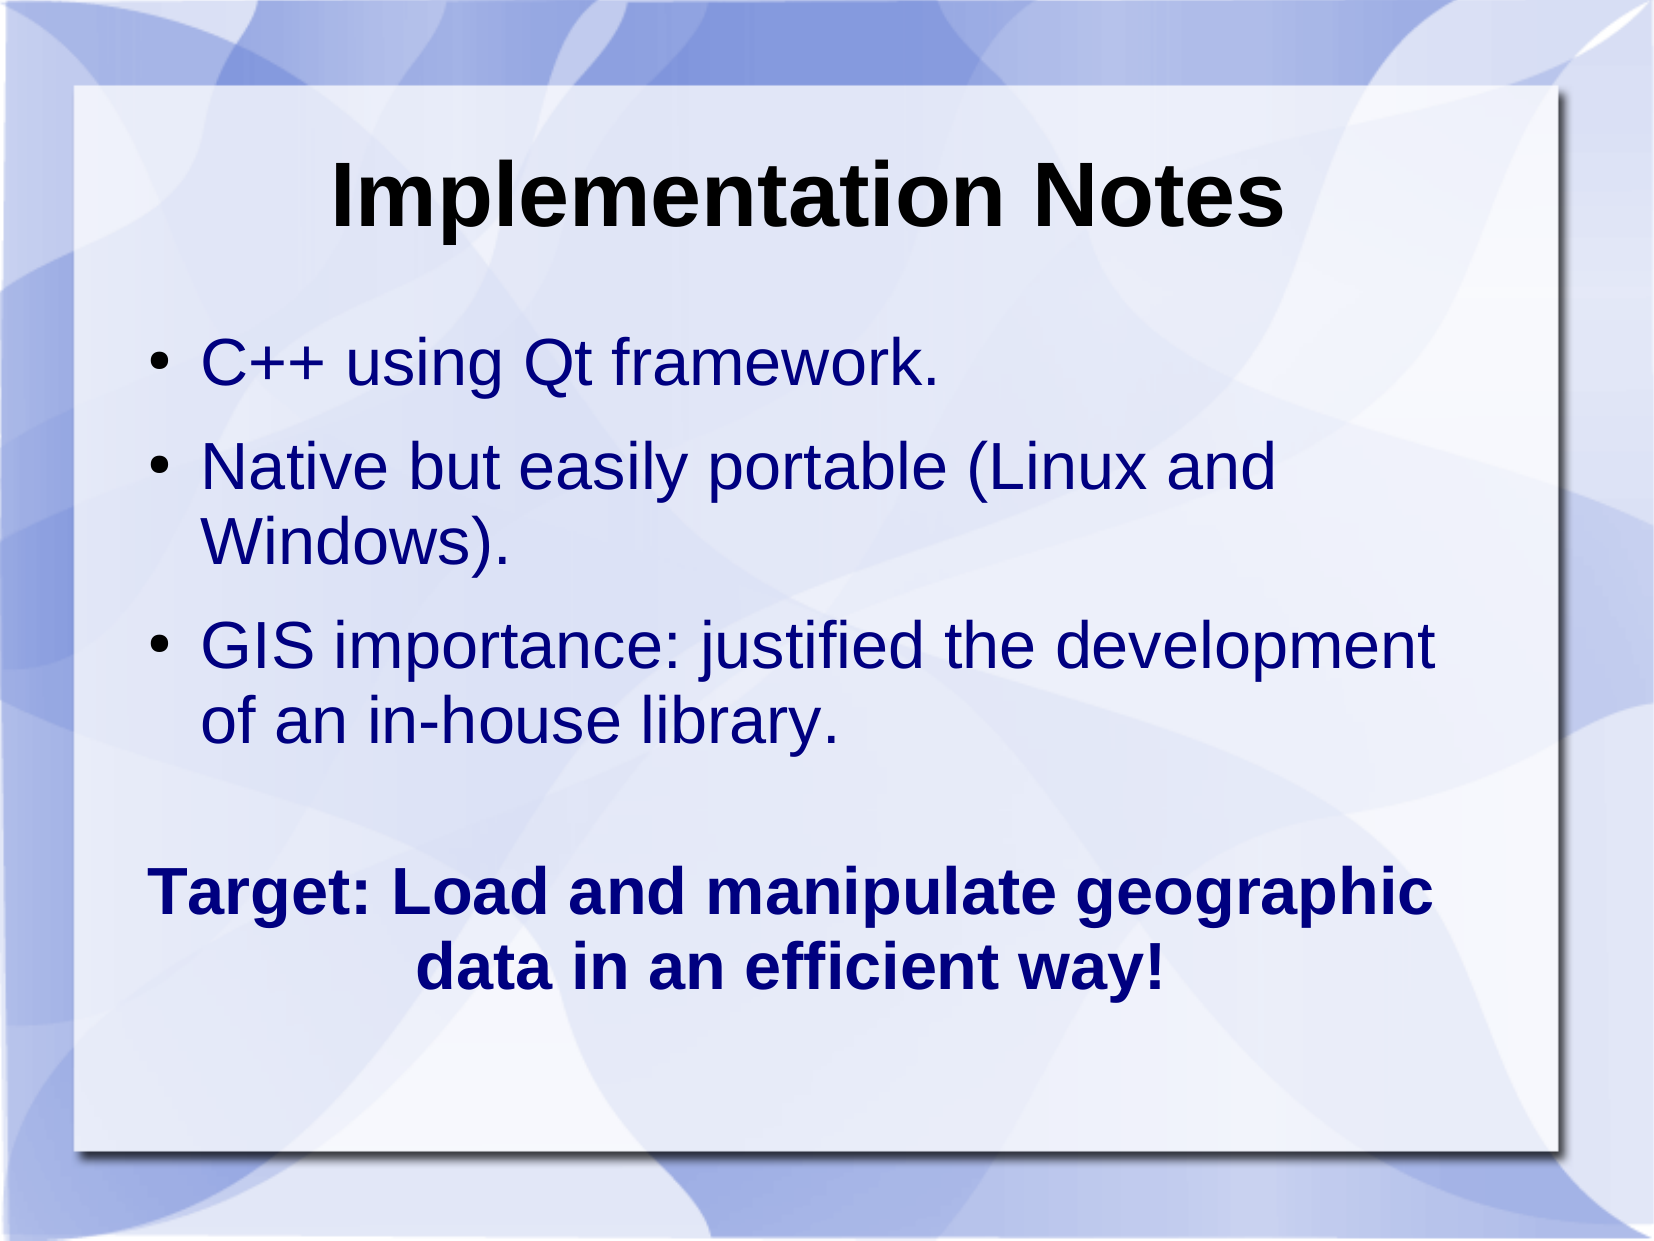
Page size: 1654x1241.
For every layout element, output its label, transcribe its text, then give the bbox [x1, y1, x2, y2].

picture [0, 0, 1654, 1241]
list C++ using Qt framework. Native but easily portable (Linux and Windows). GIS importance: justified the development of an in-house library. [129, 324, 1489, 773]
title Implementation Notes [82, 98, 1536, 291]
list Target: Load and manipulate geographic data in an efficient way! [112, 854, 1471, 1088]
